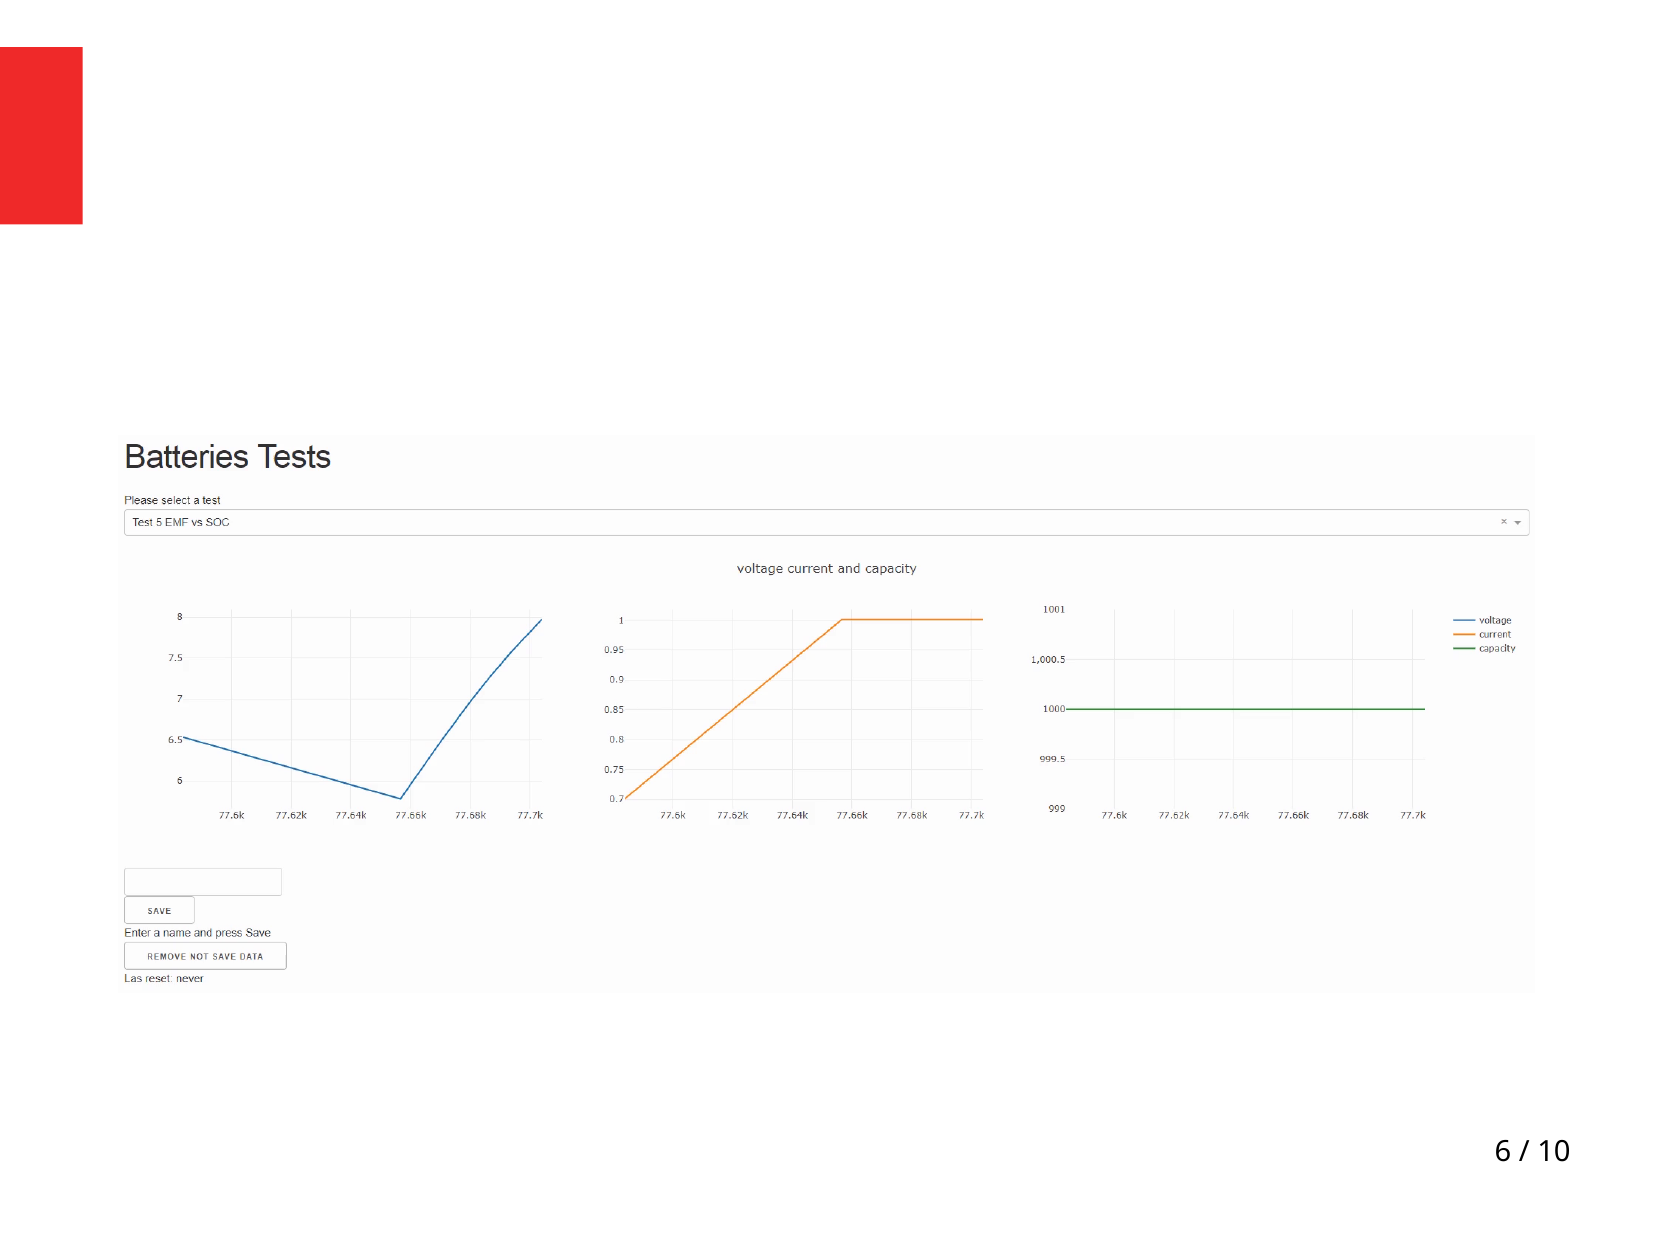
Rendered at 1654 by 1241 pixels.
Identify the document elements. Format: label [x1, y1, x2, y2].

text_box [118, 434, 1536, 993]
